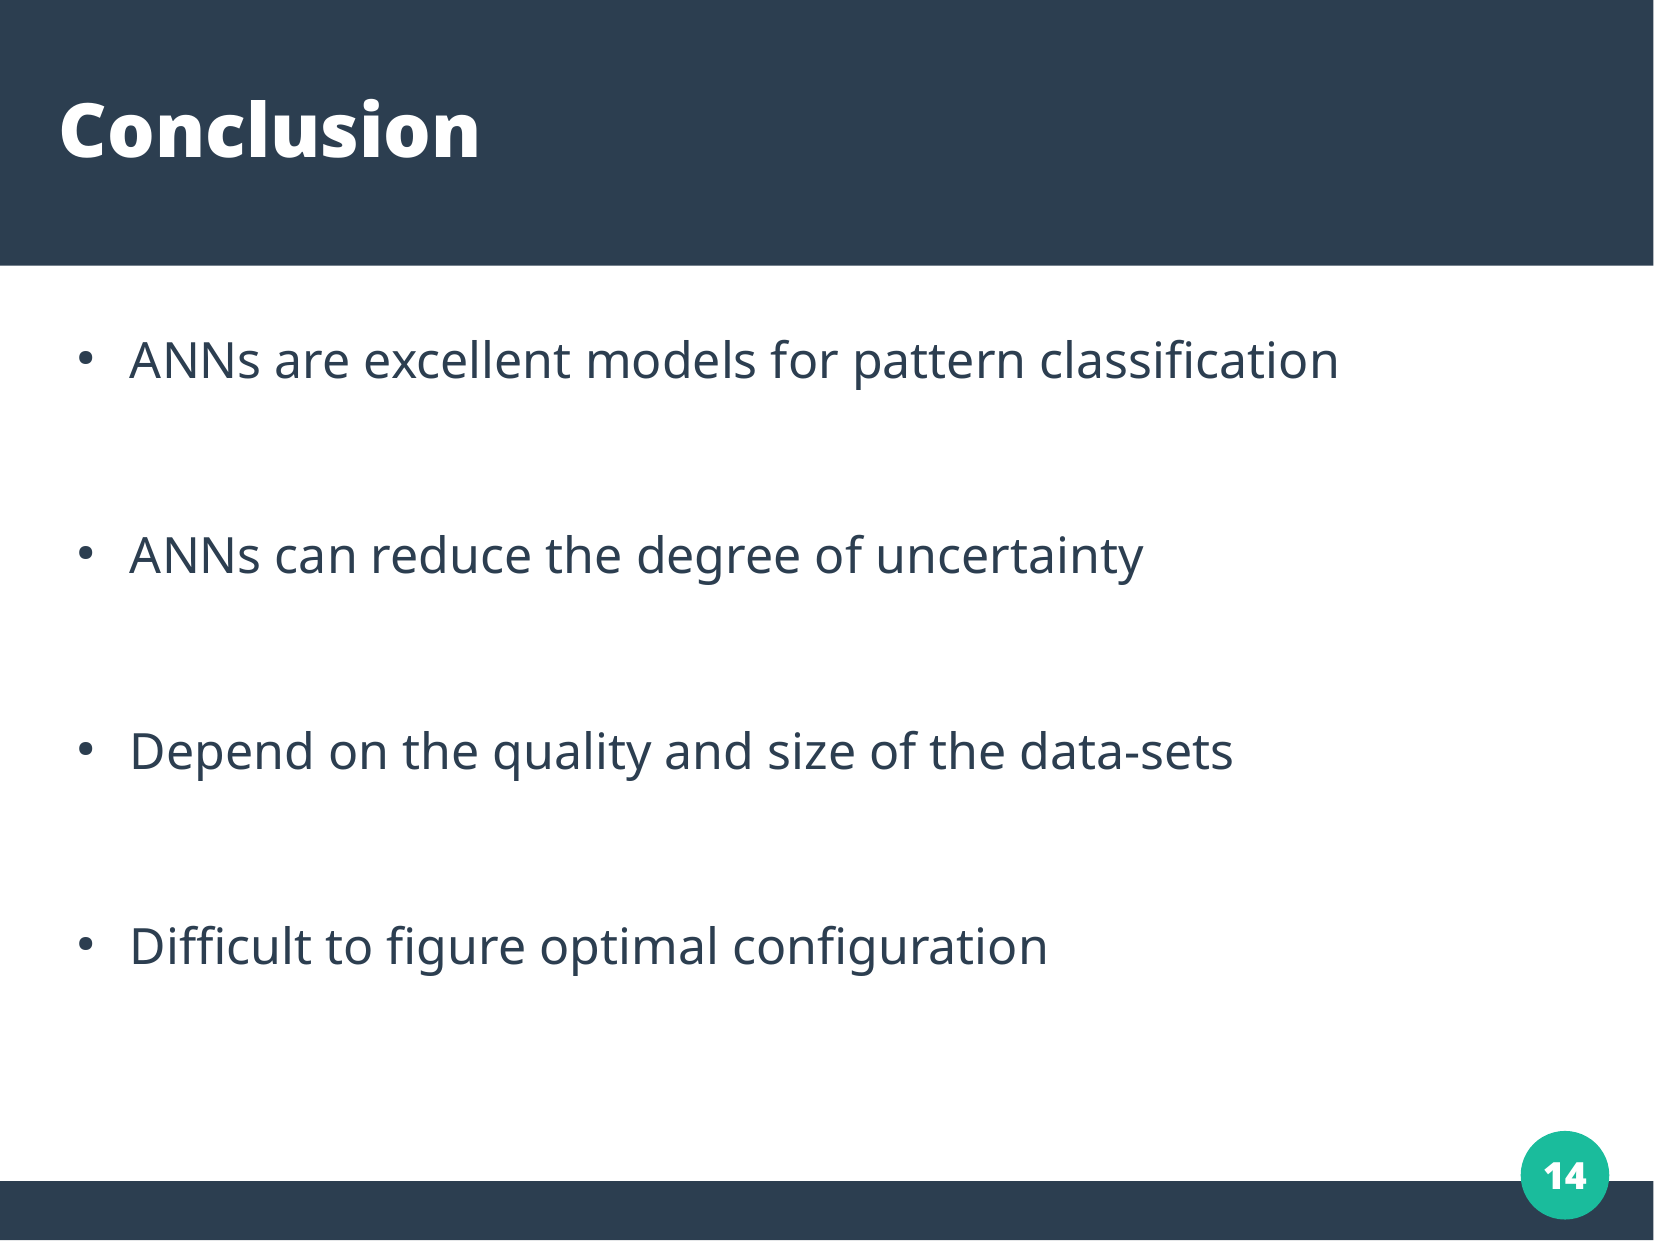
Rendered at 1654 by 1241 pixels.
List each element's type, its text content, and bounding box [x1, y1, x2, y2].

list ANNs are excellent models for pattern classification ANNs can reduce the degree of uncertainty Depend on the quality and size of the data-sets Difficult to figure optimal configuration [59, 324, 1595, 1152]
title Conclusion [59, 49, 1595, 207]
